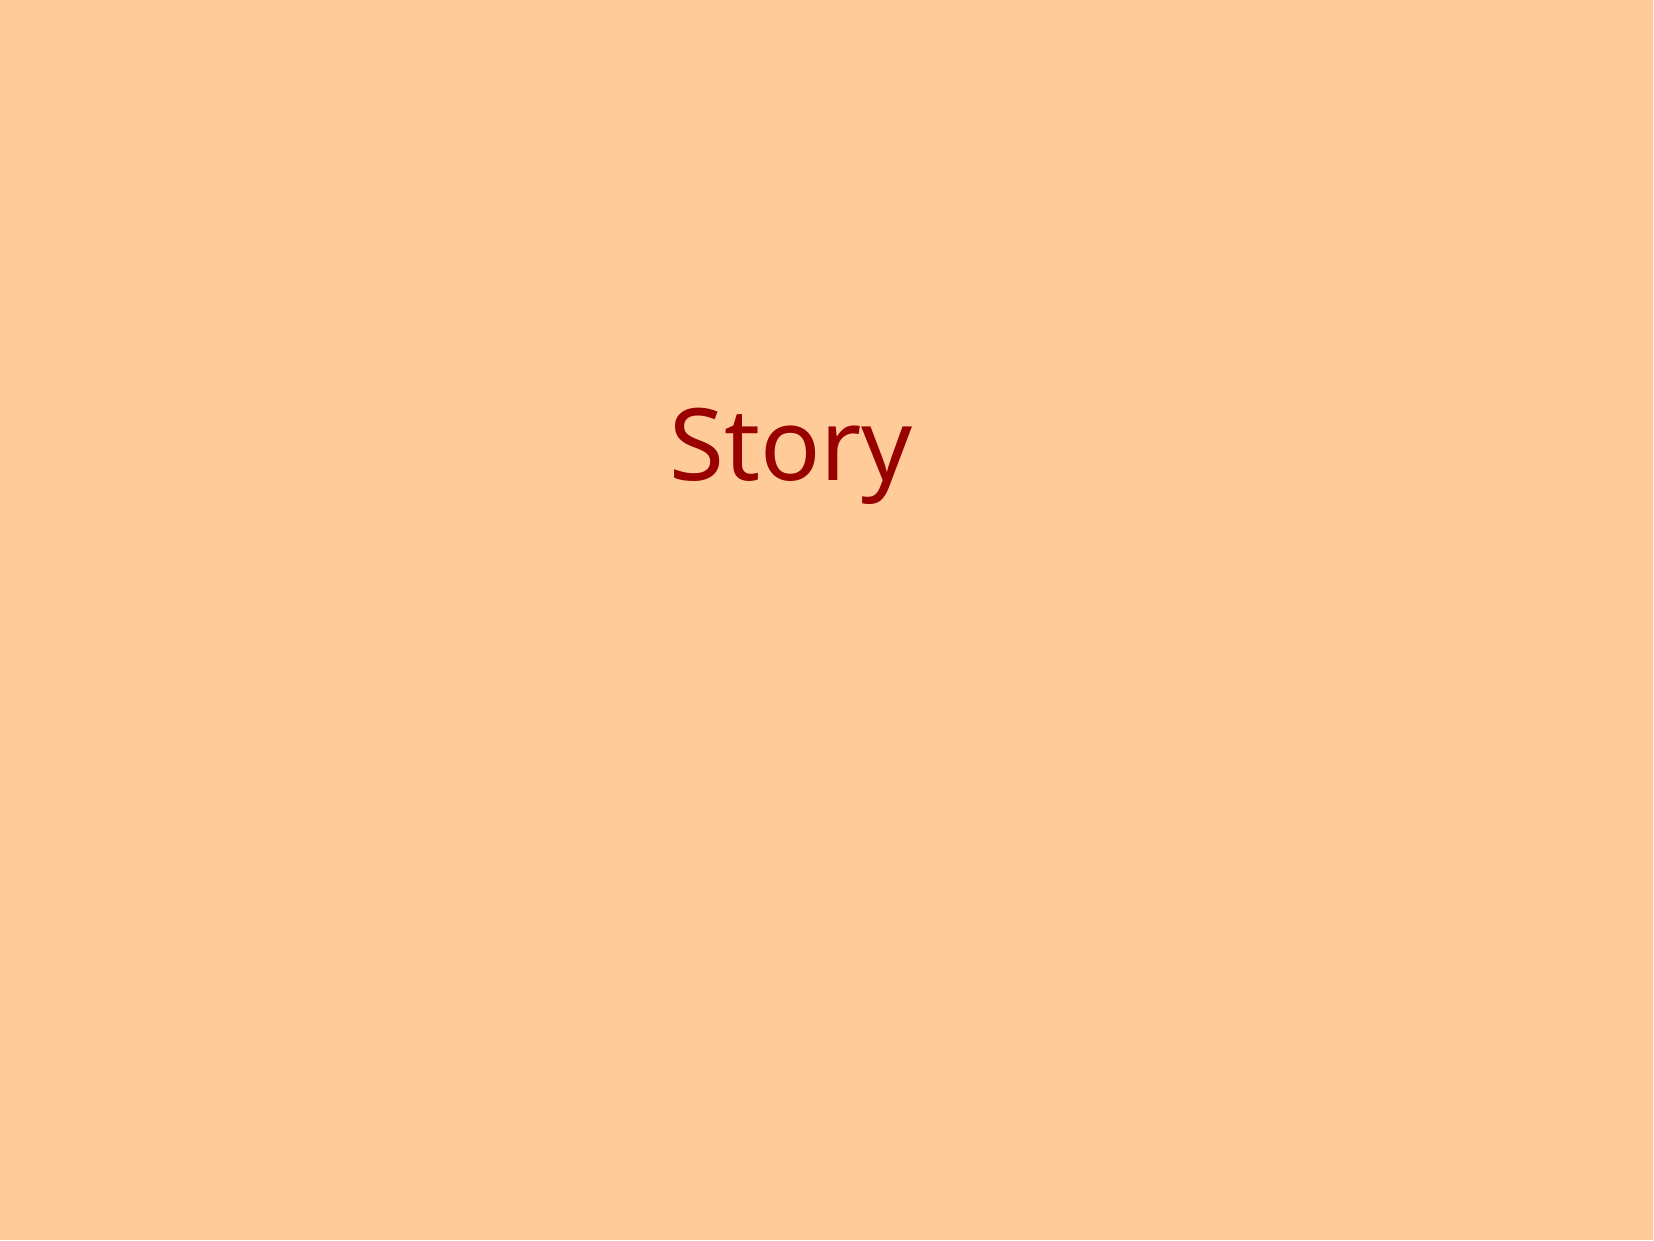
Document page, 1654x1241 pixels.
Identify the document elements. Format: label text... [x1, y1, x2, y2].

text_box Story [437, 366, 1146, 561]
